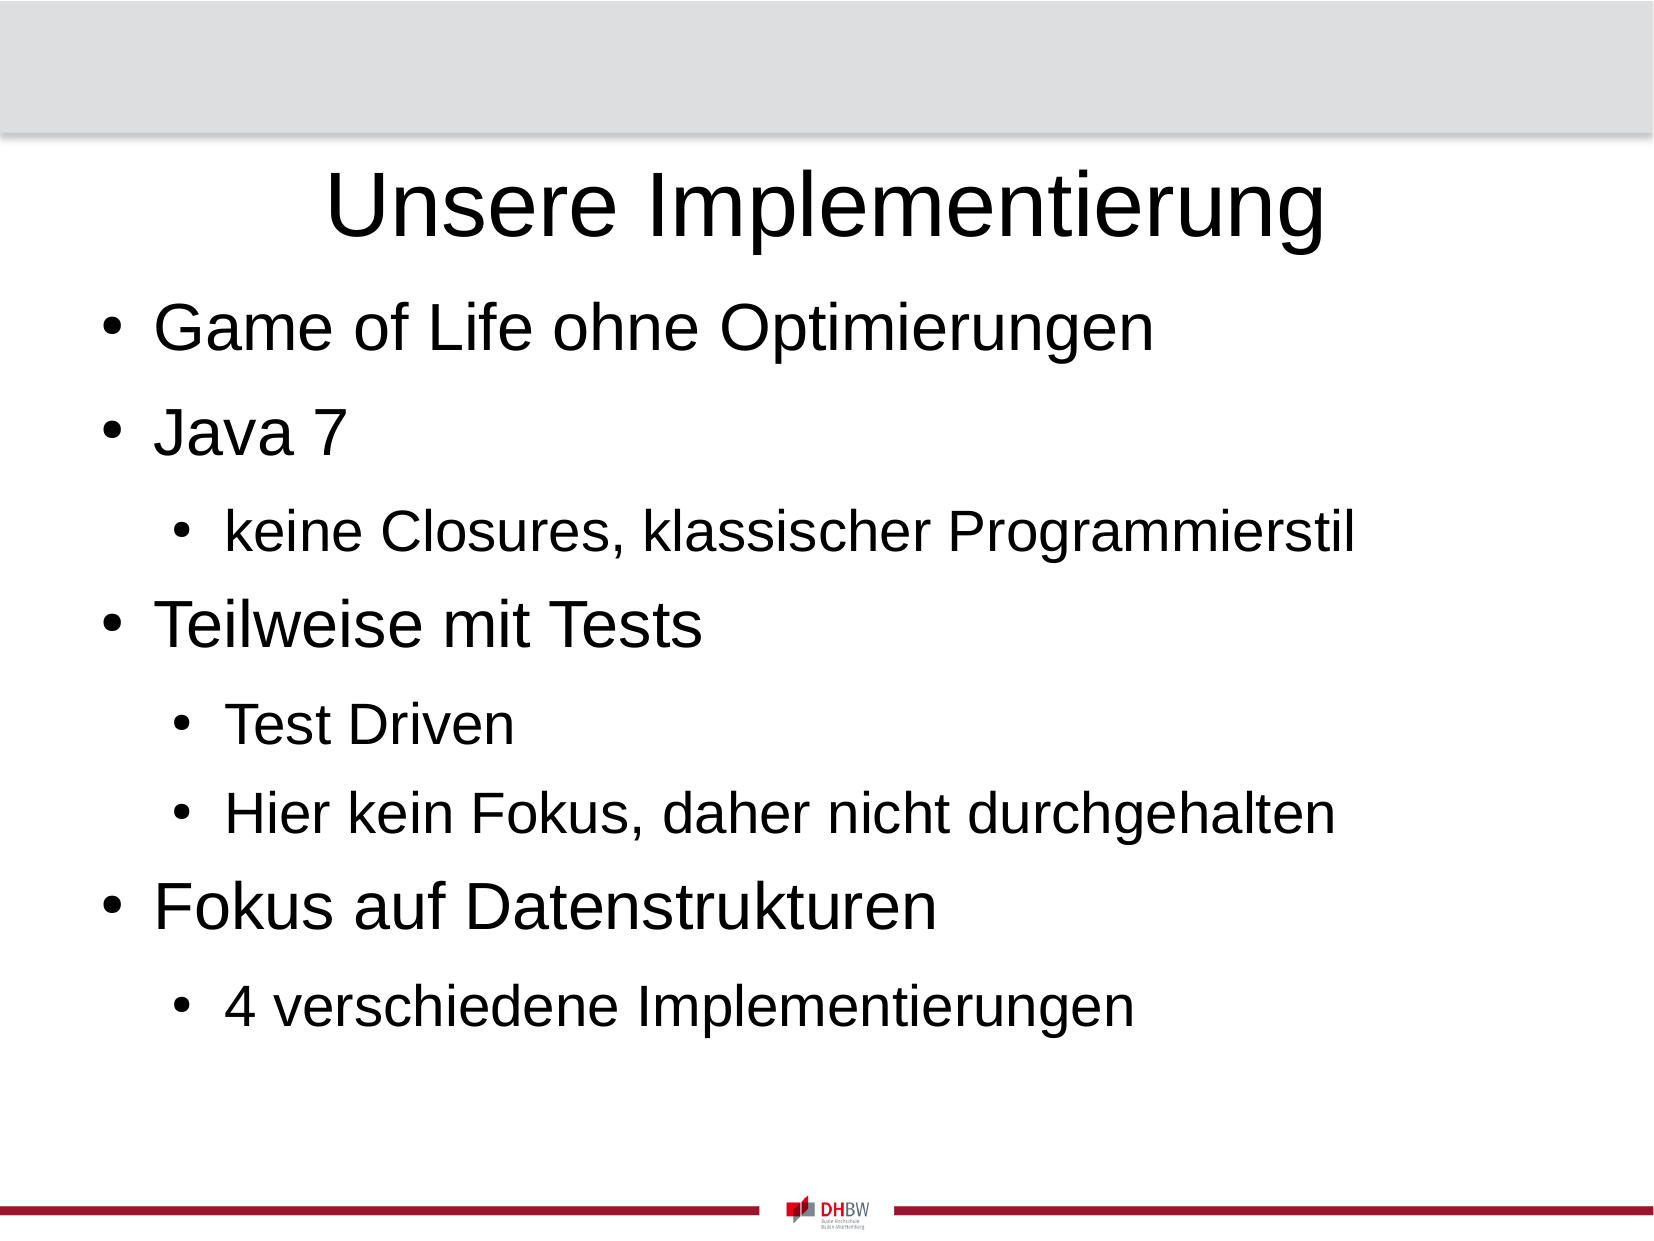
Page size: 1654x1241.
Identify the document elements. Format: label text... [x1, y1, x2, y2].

picture [0, 1, 1654, 1237]
list Game of Life ohne Optimierungen Java 7 keine Closures, klassischer Programmierstil Teilweise mit Tests Test Driven Hier kein Fokus, daher nicht durchgehalten Fokus auf Datenstrukturen 4 verschiedene Implementierungen [82, 290, 1571, 1038]
title Unsere Implementierung [82, 49, 1571, 257]
